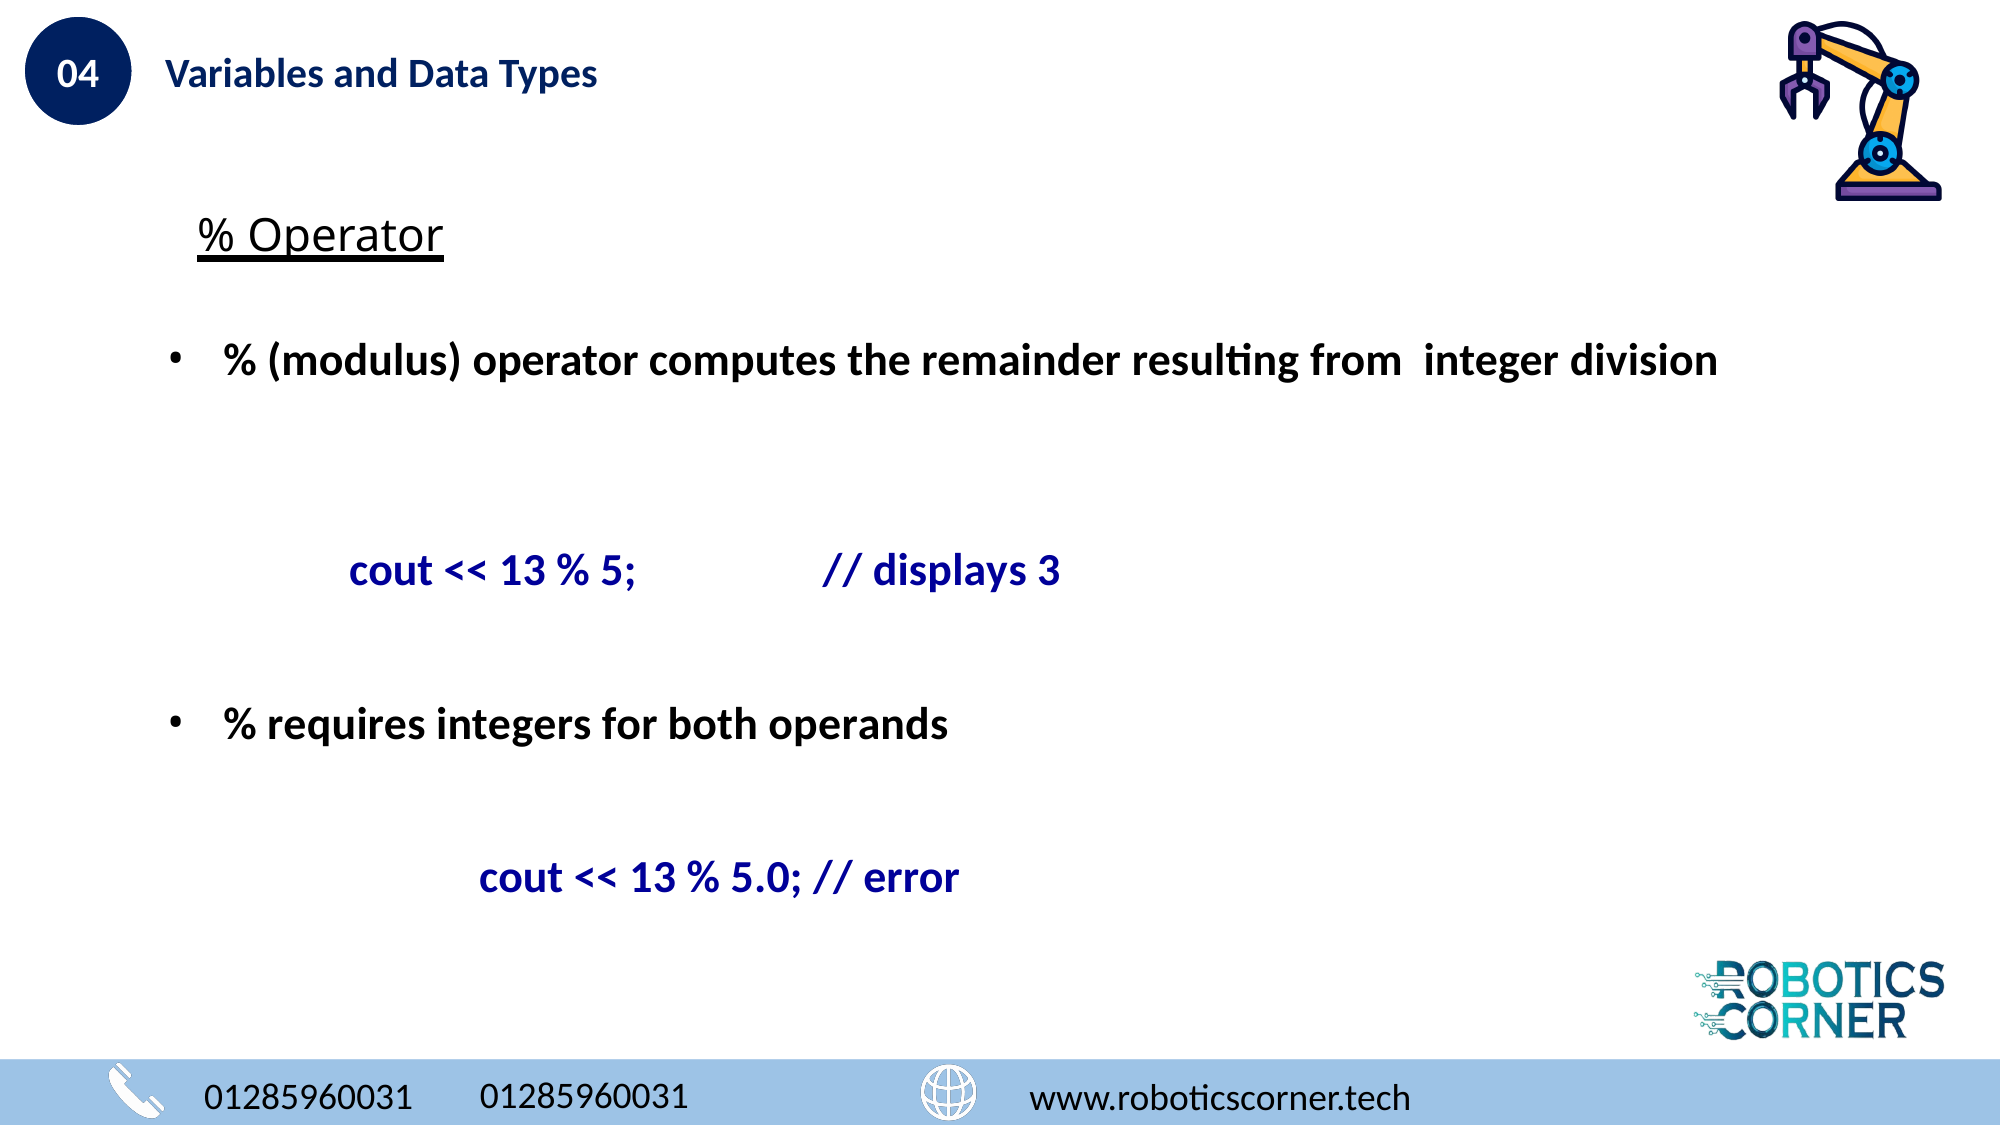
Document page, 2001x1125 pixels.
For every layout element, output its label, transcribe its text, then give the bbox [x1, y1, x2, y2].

text_box % requires integers for both operands cout << 13 % 5.0; // error [164, 691, 1323, 902]
title % Operator [195, 136, 635, 327]
text_box 04 [22, 14, 134, 128]
text_box 01285960031 [189, 1064, 495, 1125]
picture [103, 1057, 170, 1124]
text_box // displays 3 [820, 537, 1176, 595]
text_box www.roboticscorner.tech [1014, 1065, 1531, 1125]
text_box 01285960031 [465, 1063, 811, 1124]
text_box [981, 1059, 2000, 1125]
text_box cout << 13 % 5; [347, 537, 781, 595]
picture [1771, 21, 1950, 201]
picture [1680, 859, 1953, 1059]
text_box [0, 1059, 915, 1125]
text_box Variables and Data Types [150, 38, 697, 103]
picture [915, 1059, 981, 1125]
text_box % (modulus) operator computes the remainder resulting from integer division [164, 327, 2000, 385]
